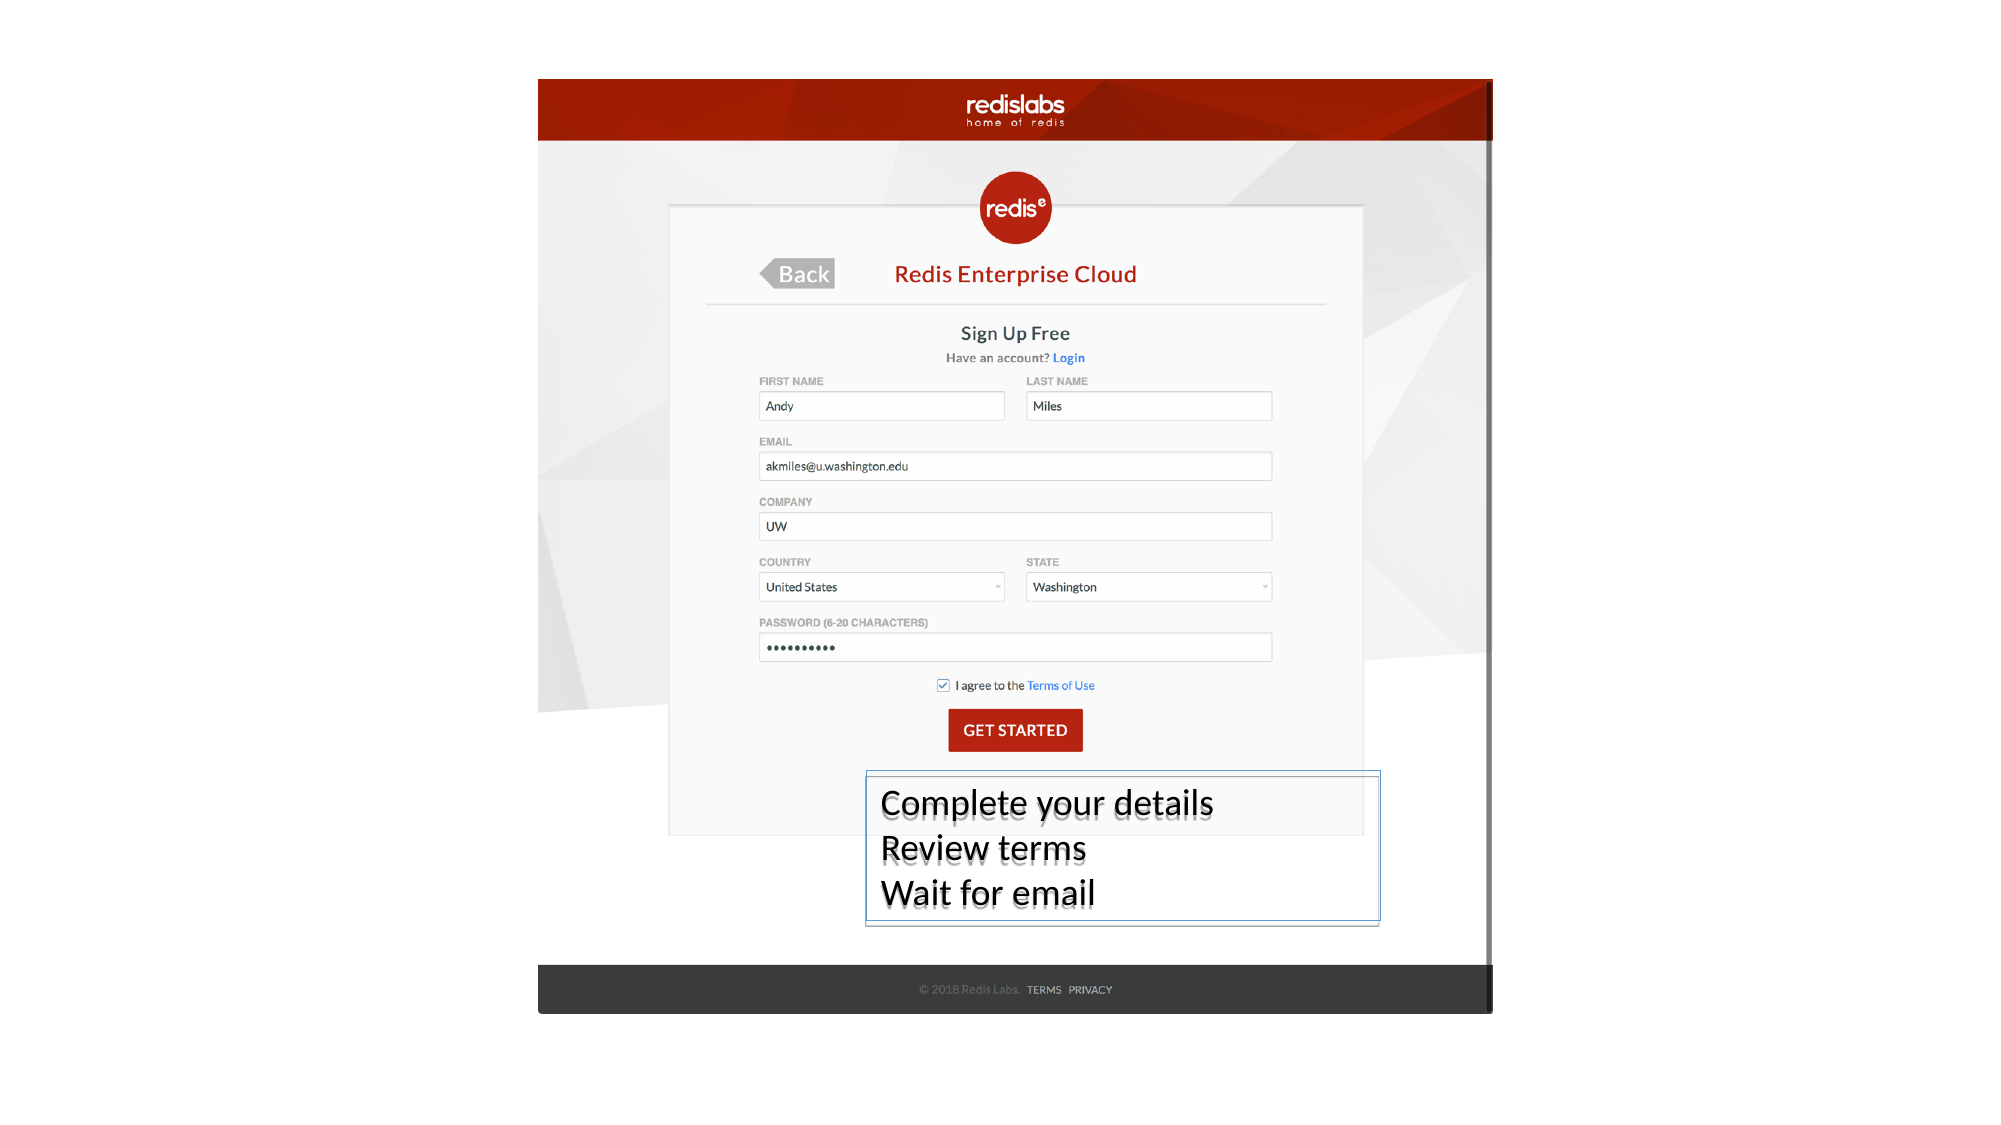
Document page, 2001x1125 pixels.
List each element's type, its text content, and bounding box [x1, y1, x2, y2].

text_box Complete your details Review terms Wait for email [866, 770, 1381, 921]
picture [538, 79, 1493, 1014]
